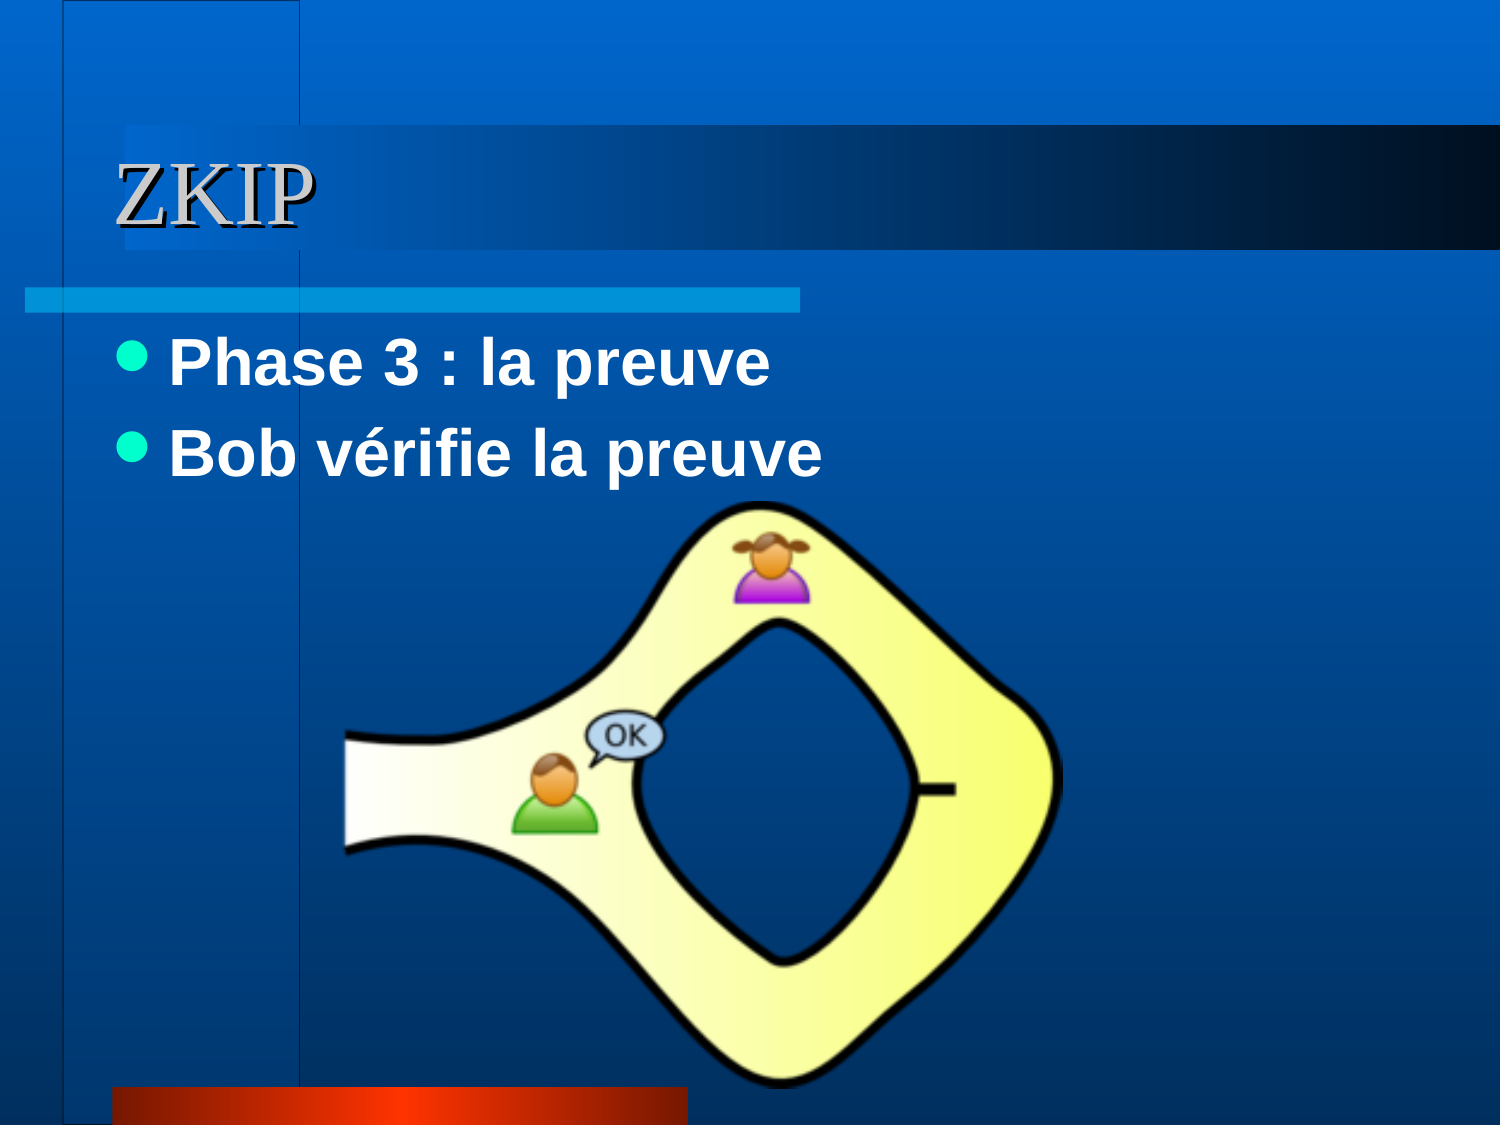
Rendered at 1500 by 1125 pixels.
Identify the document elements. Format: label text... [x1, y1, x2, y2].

list Phase 3 : la preuve Bob vérifie la preuve [112, 324, 1388, 1005]
title ZKIP [112, 83, 1388, 304]
picture [341, 501, 1063, 1089]
